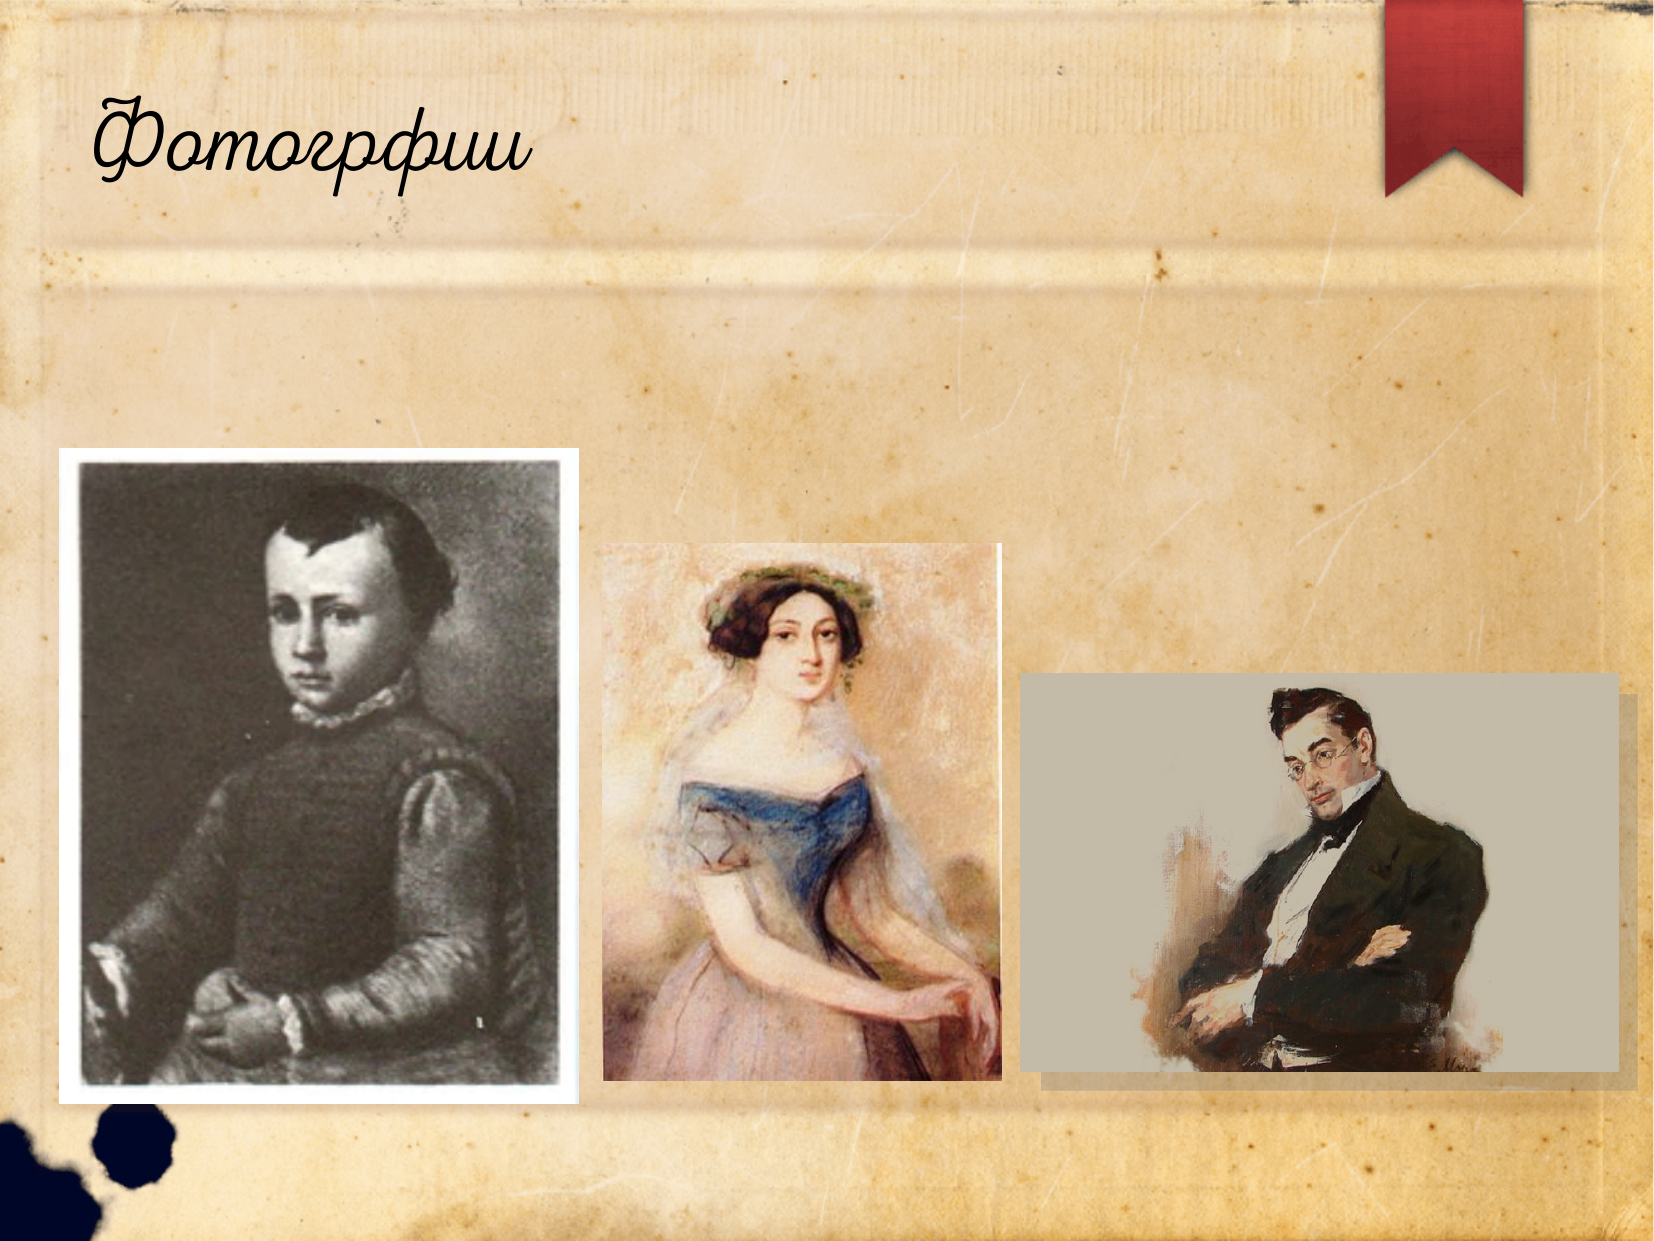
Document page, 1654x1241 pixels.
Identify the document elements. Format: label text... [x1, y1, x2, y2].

title Фотогрфии [82, 49, 1347, 237]
picture [0, 0, 1654, 1241]
